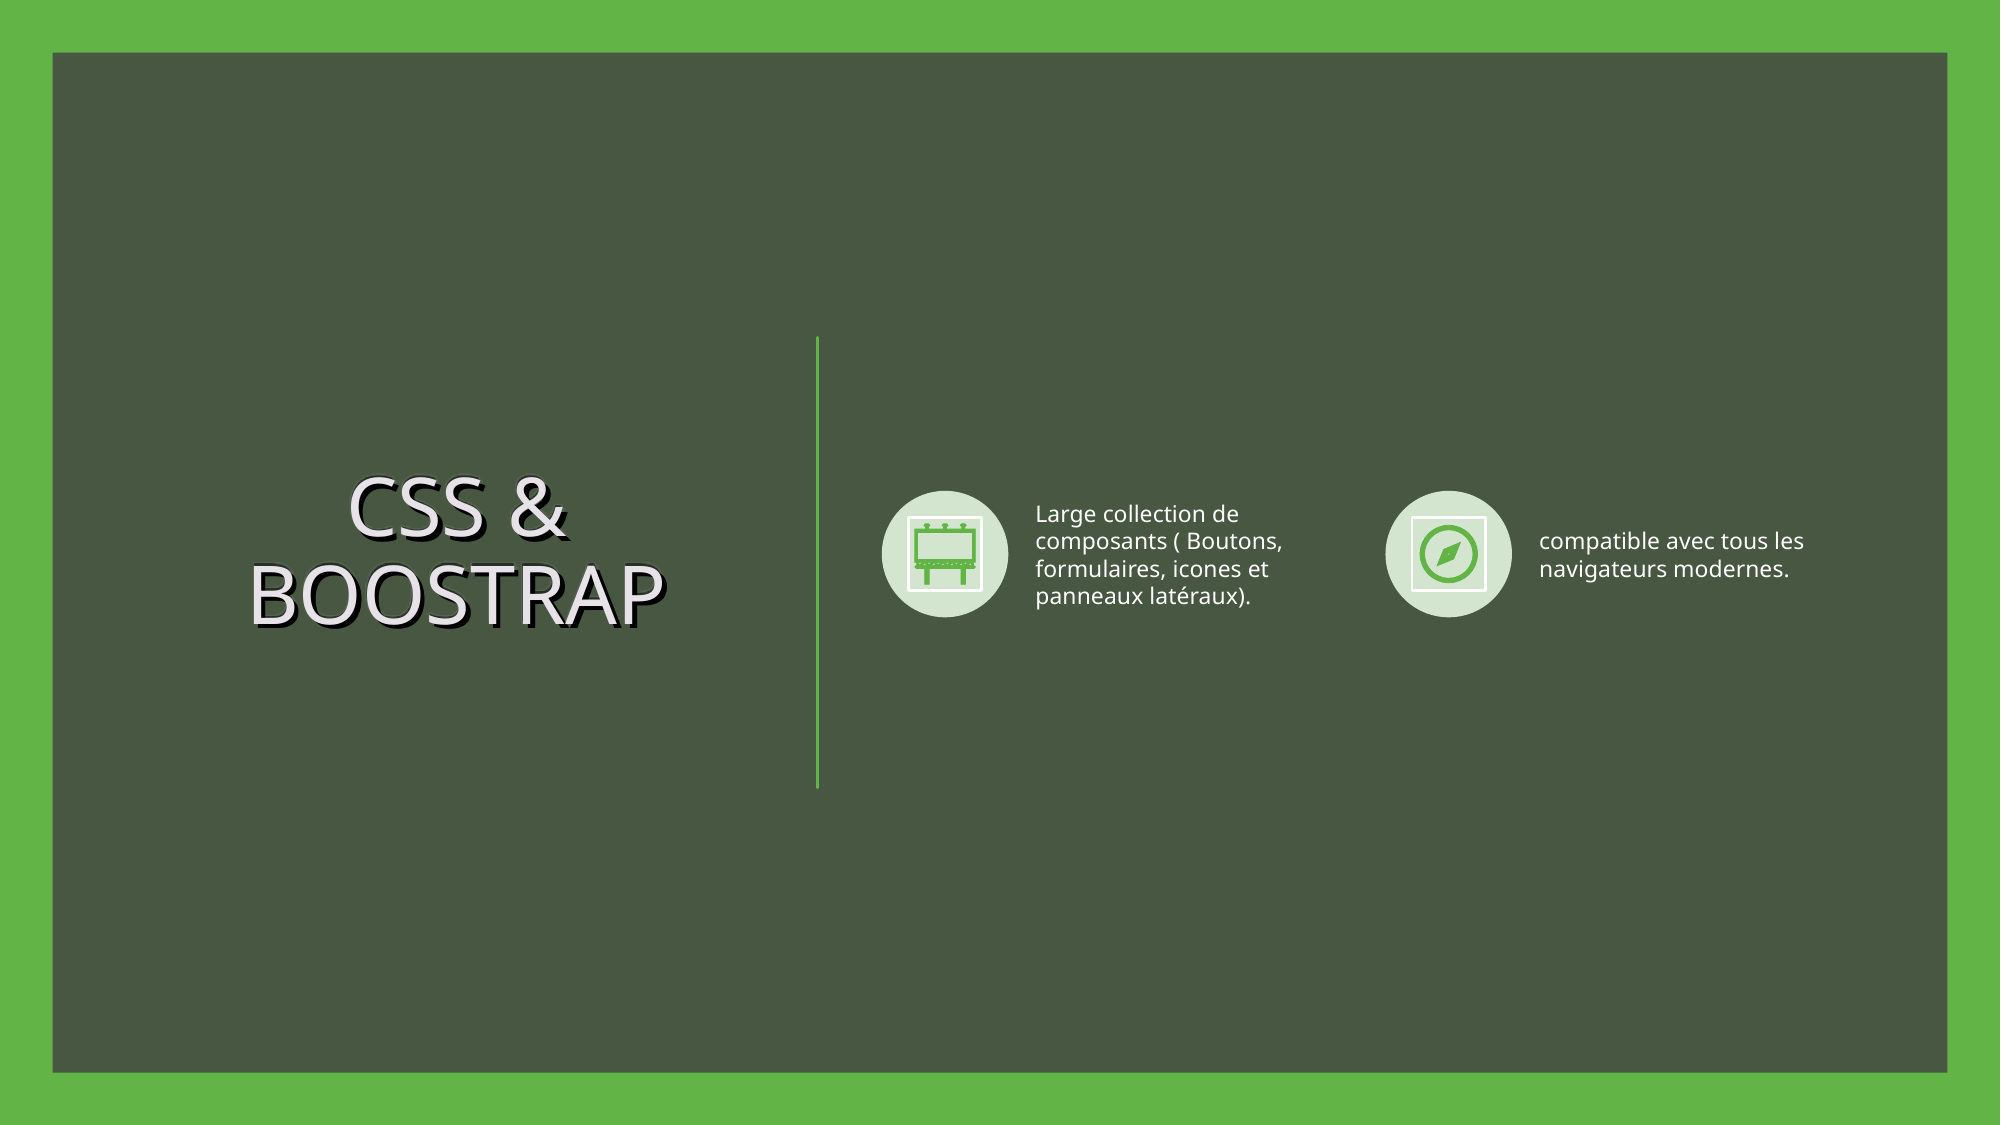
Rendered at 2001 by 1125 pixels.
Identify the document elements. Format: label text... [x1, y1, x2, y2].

text_box compatible avec tous les navigateurs modernes. [1539, 490, 1838, 618]
text_box [0, 0, 2000, 1125]
text_box Large collection de composants ( Boutons, formulaires, icones et panneaux latéraux). [1035, 490, 1334, 618]
title CSS & BOOSTRAP [149, 158, 764, 950]
